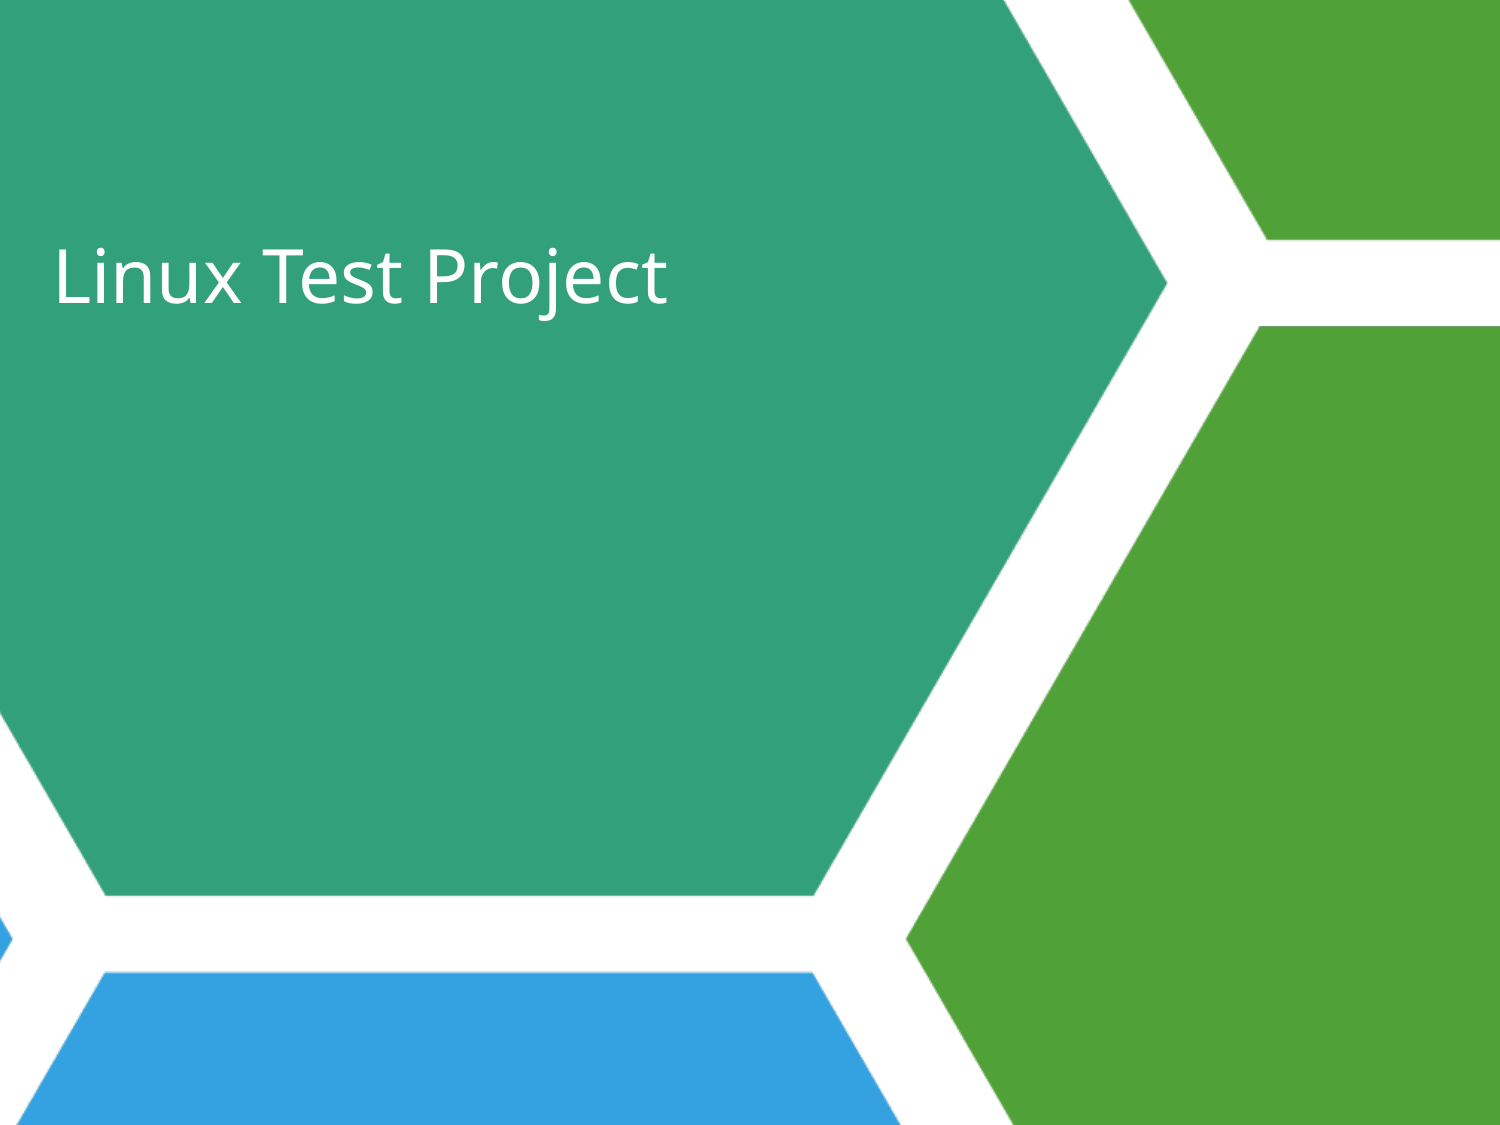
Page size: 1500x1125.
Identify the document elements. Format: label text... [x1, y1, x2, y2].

picture [0, 0, 1500, 1125]
title Linux Test Project [52, 147, 1099, 401]
